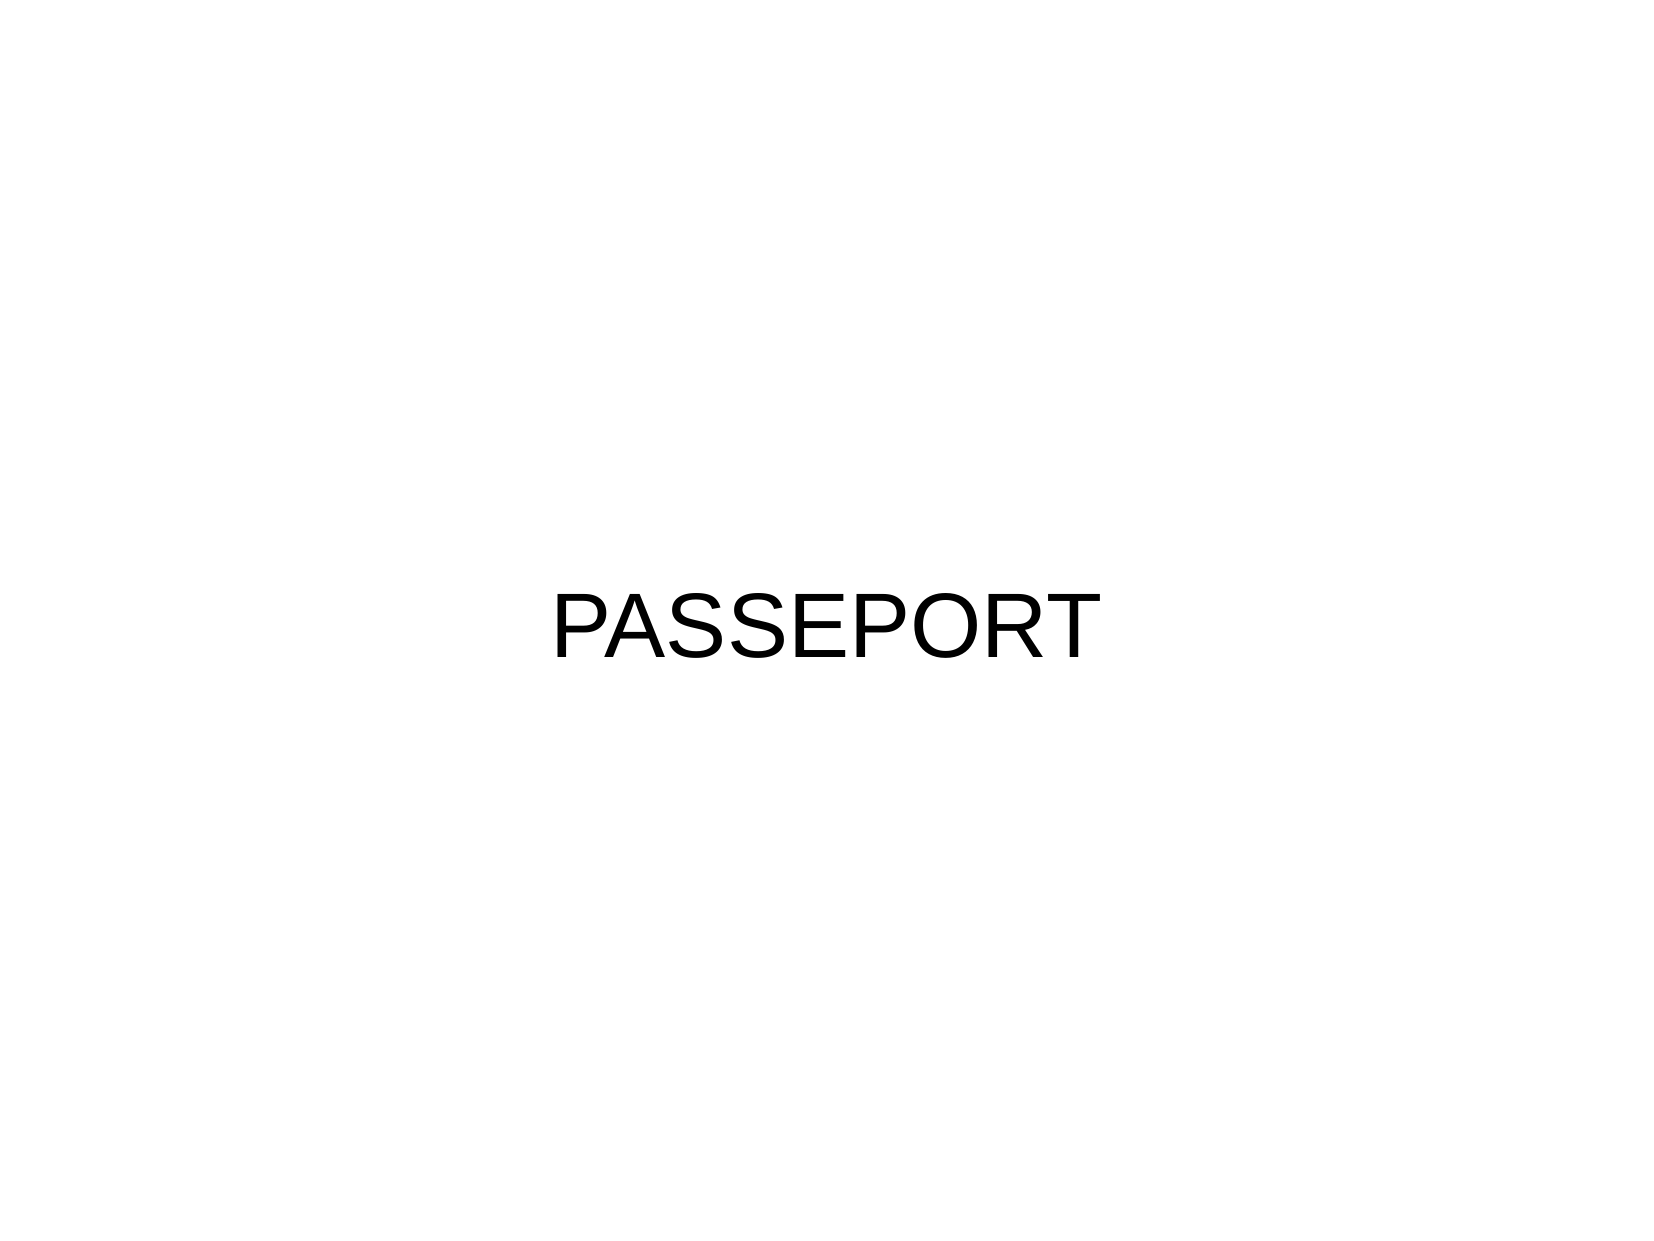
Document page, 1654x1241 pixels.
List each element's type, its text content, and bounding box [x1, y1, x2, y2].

title PASSEPORT [82, 521, 1571, 729]
